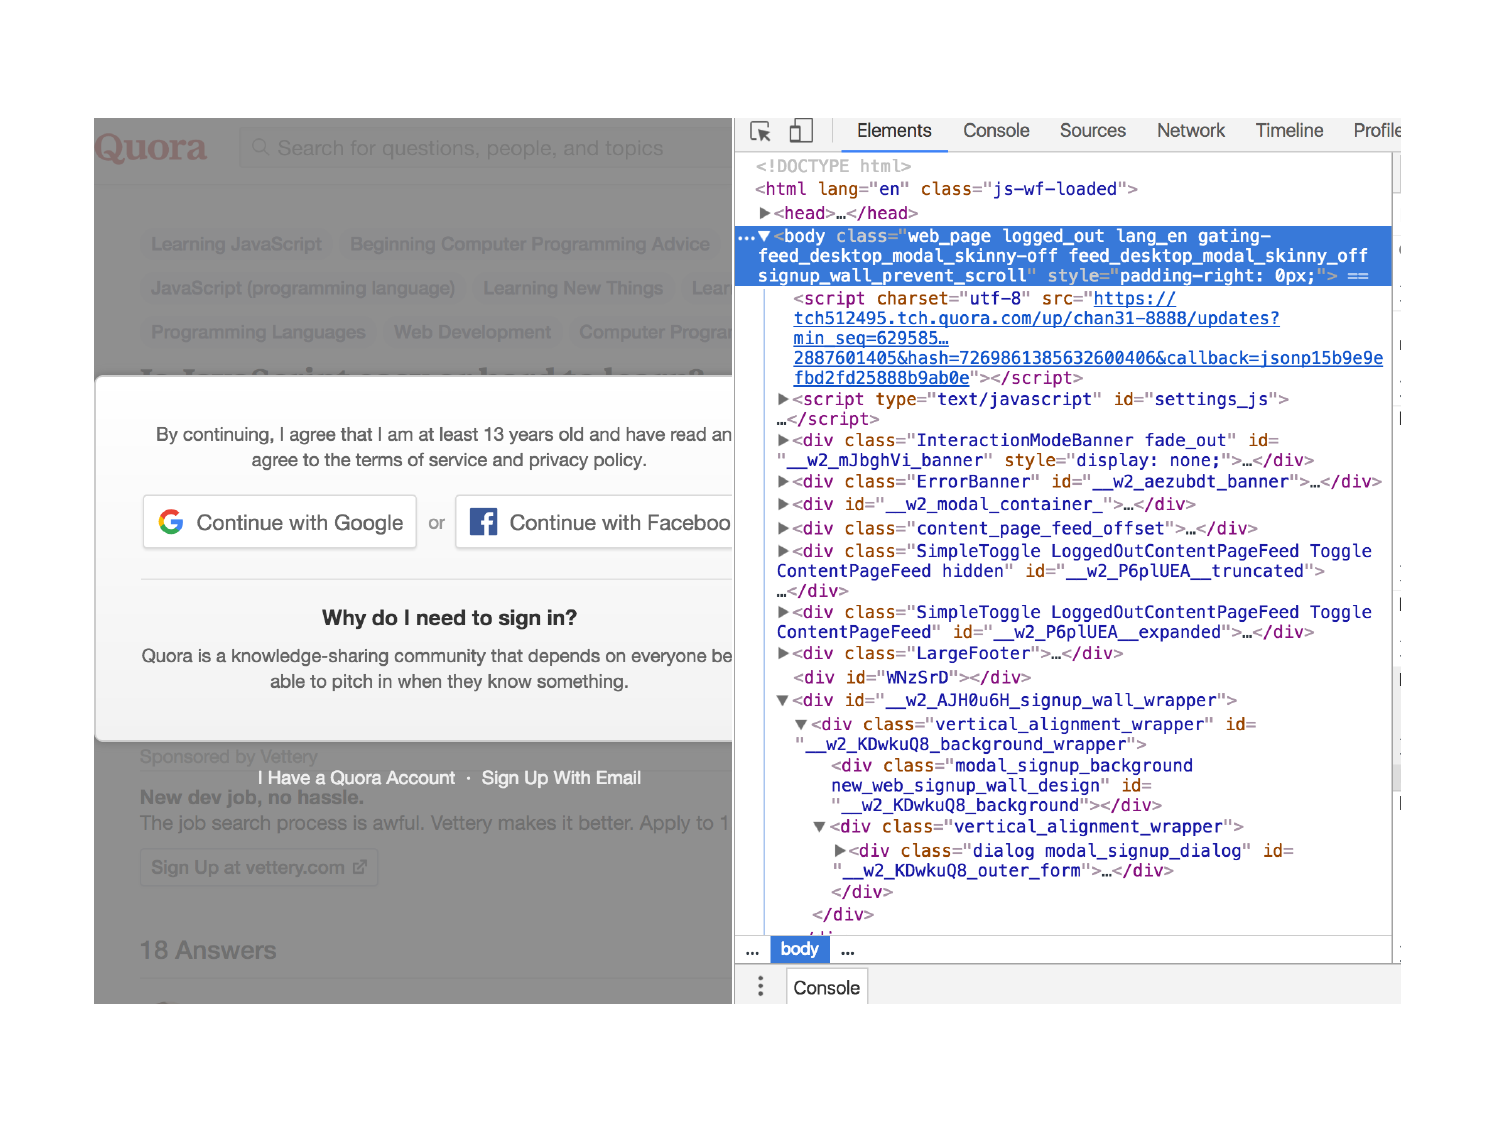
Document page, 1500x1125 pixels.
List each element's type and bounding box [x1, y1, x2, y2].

picture [94, 118, 1401, 1004]
